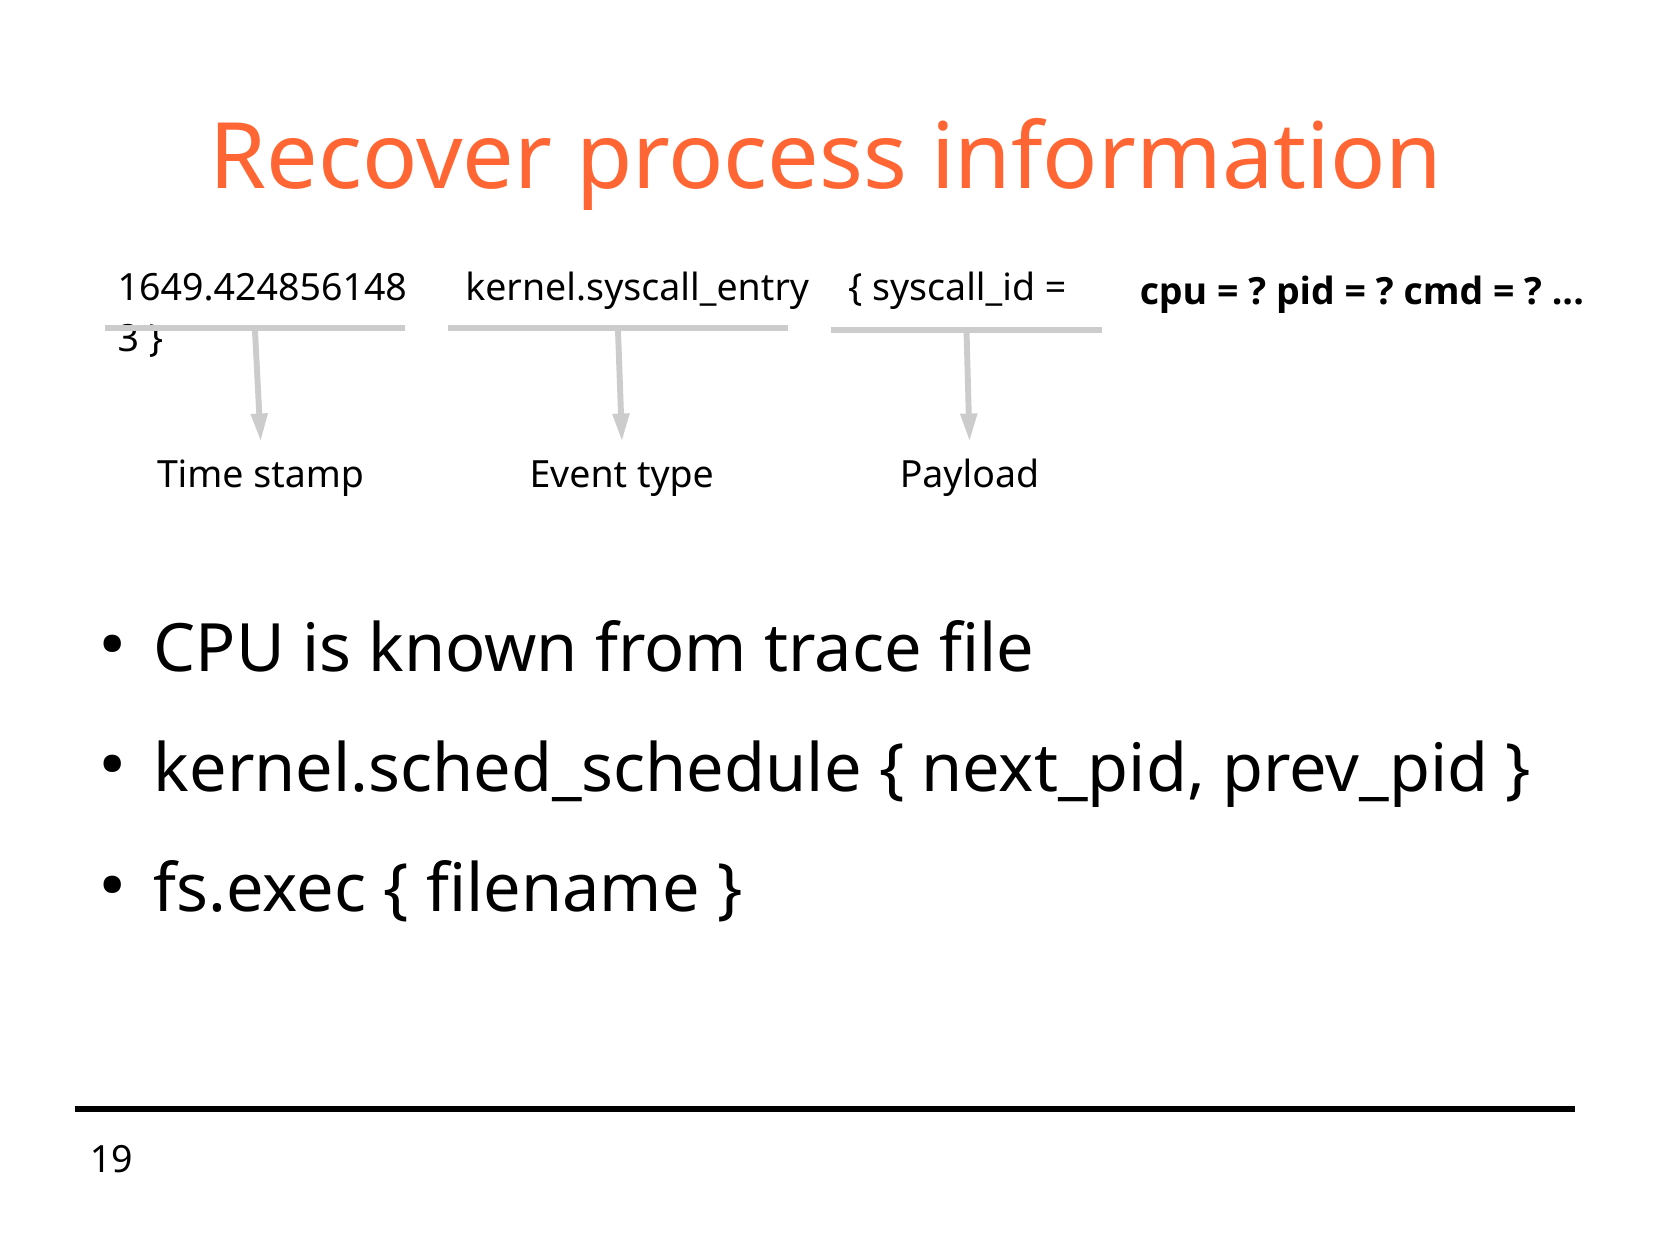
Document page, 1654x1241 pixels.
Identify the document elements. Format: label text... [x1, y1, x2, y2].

text_box cpu = ? pid = ? cmd = ? ... [1125, 256, 1616, 321]
text_box Time stamp [142, 440, 368, 504]
text_box Payload [884, 440, 1050, 504]
text_box 1649.424856148 kernel.syscall_entry { syscall_id = 3 } [102, 252, 1126, 317]
text_box Event type [514, 440, 722, 504]
title Recover process information [82, 49, 1571, 257]
list CPU is known from trace file kernel.sched_schedule { next_pid, prev_pid } fs.exec { filename } [82, 600, 1571, 1109]
